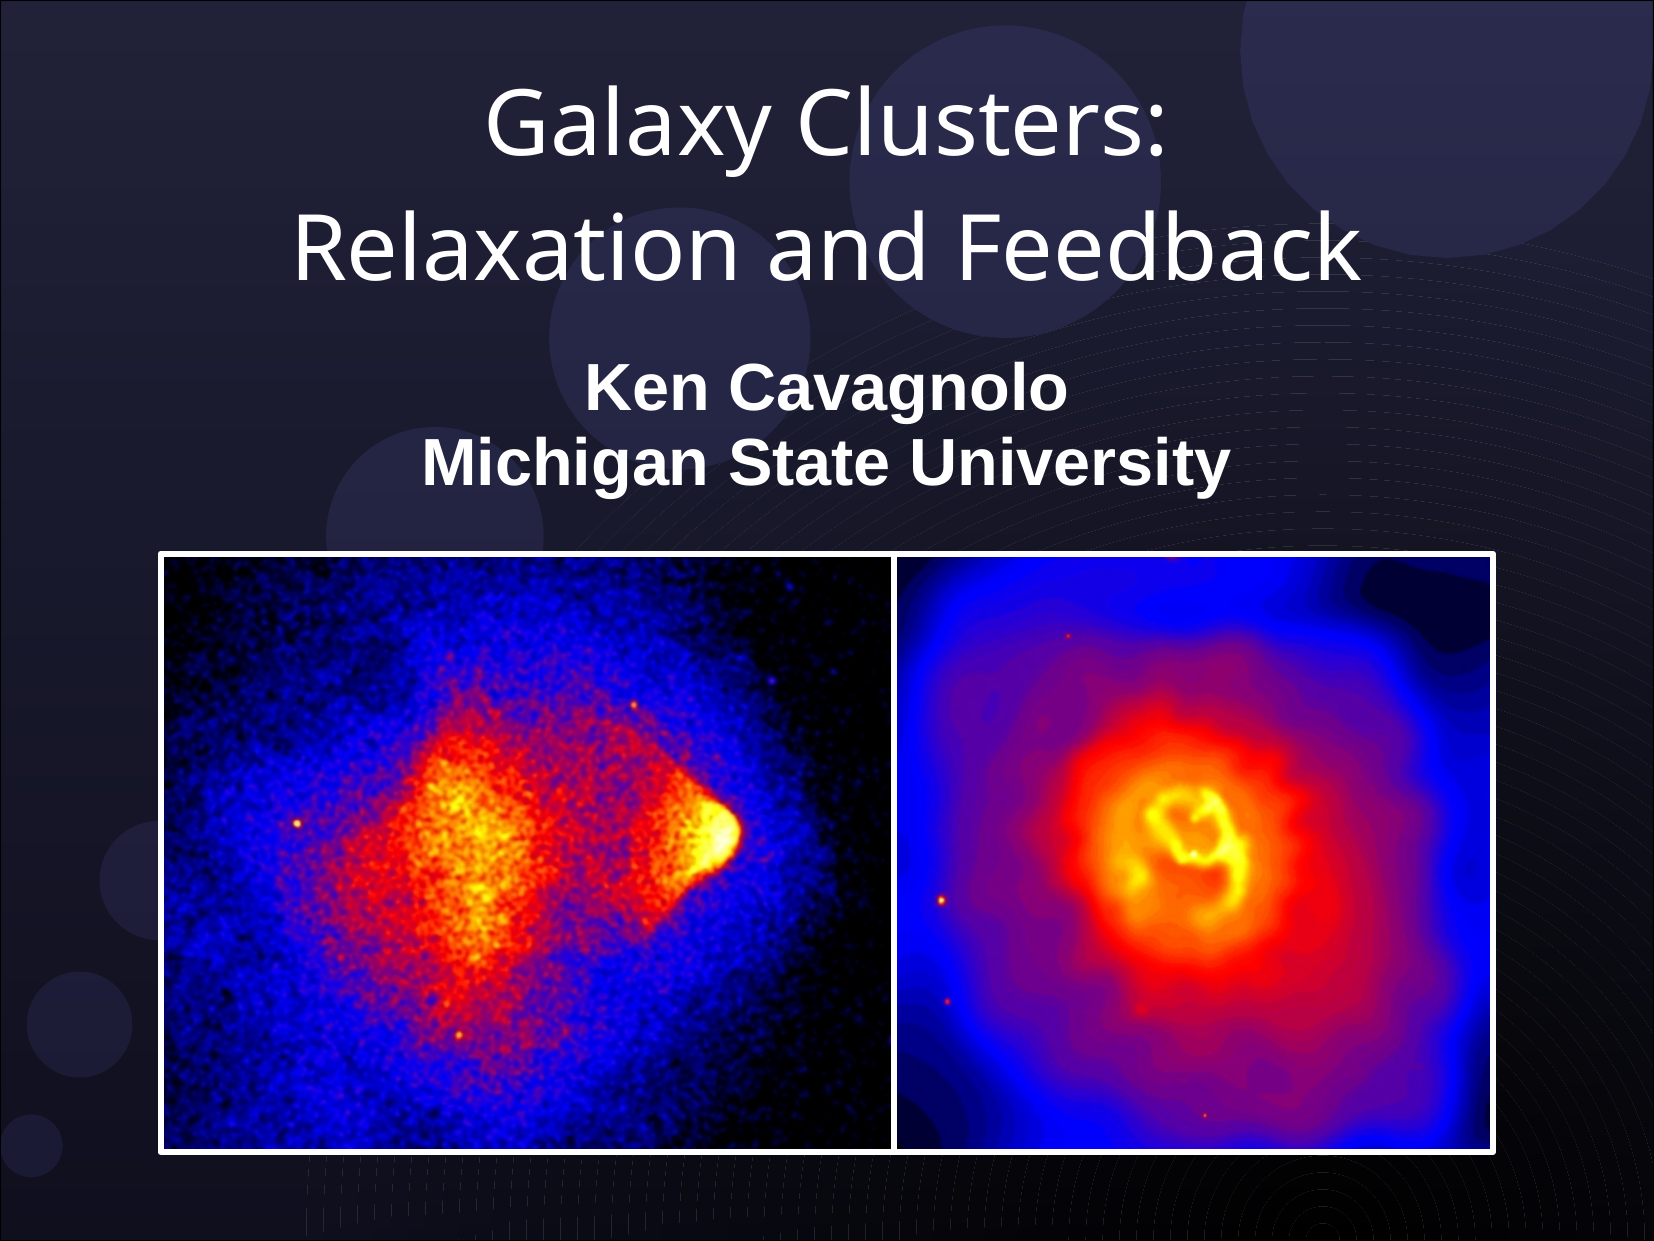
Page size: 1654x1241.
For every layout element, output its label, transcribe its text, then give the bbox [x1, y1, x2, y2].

picture [897, 556, 1490, 1150]
picture [163, 556, 891, 1150]
text_box Ken Cavagnolo Michigan State University [339, 350, 1315, 501]
title Galaxy Clusters: Relaxation and Feedback [39, 53, 1615, 313]
